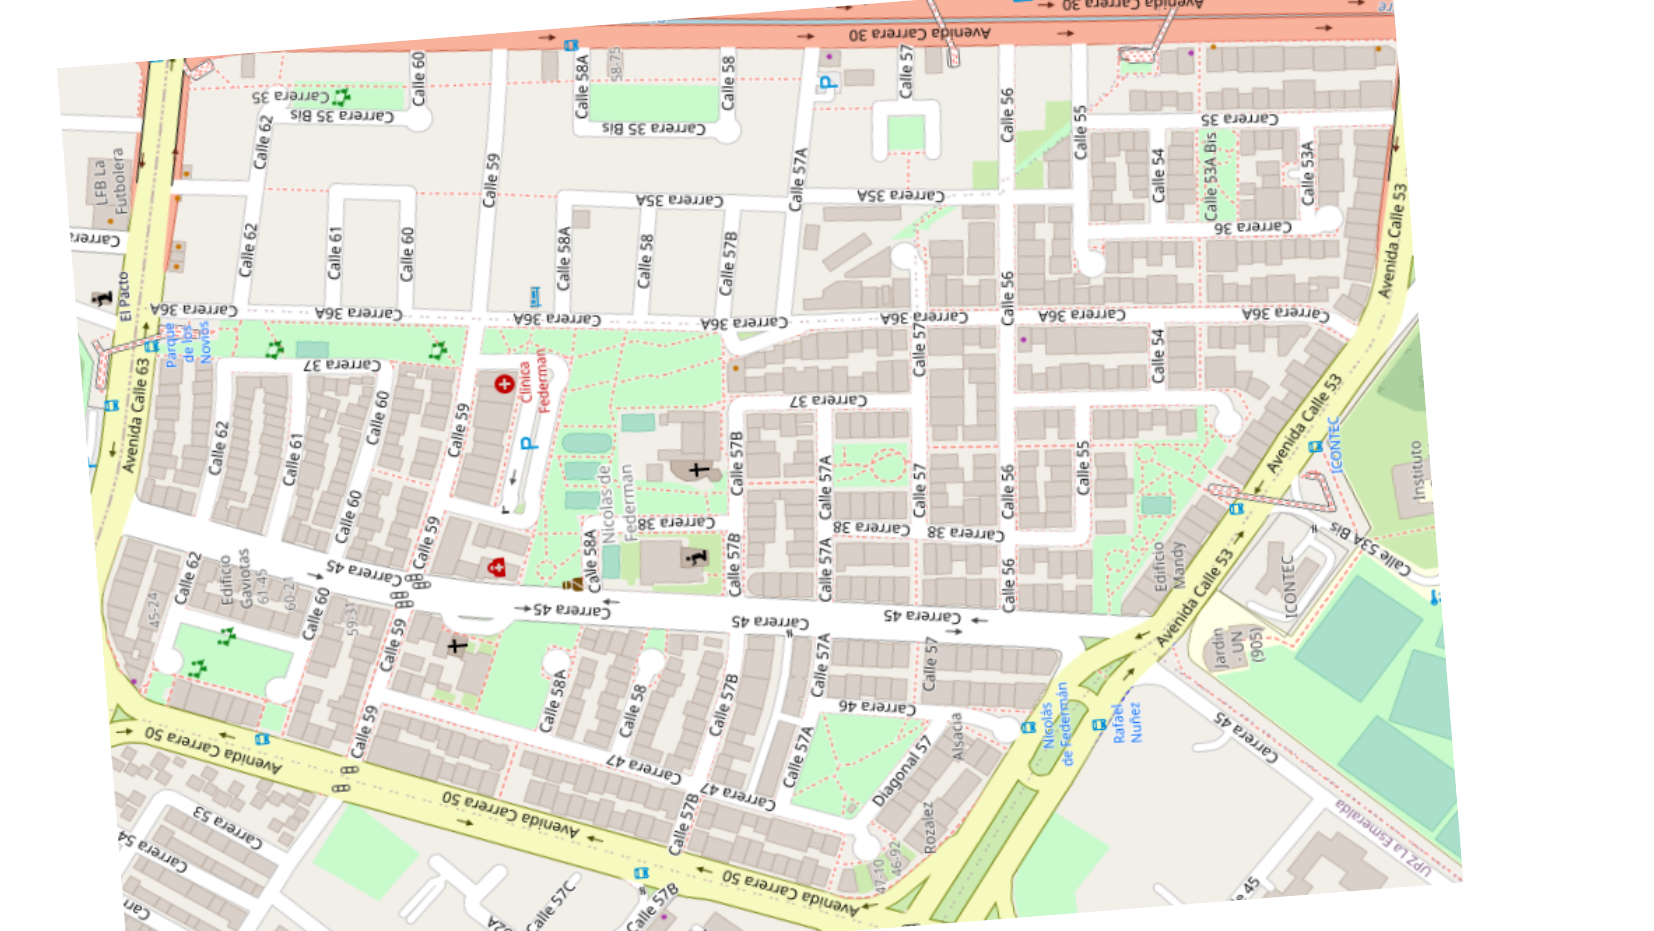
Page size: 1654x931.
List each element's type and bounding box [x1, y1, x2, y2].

picture [56, 0, 1464, 931]
